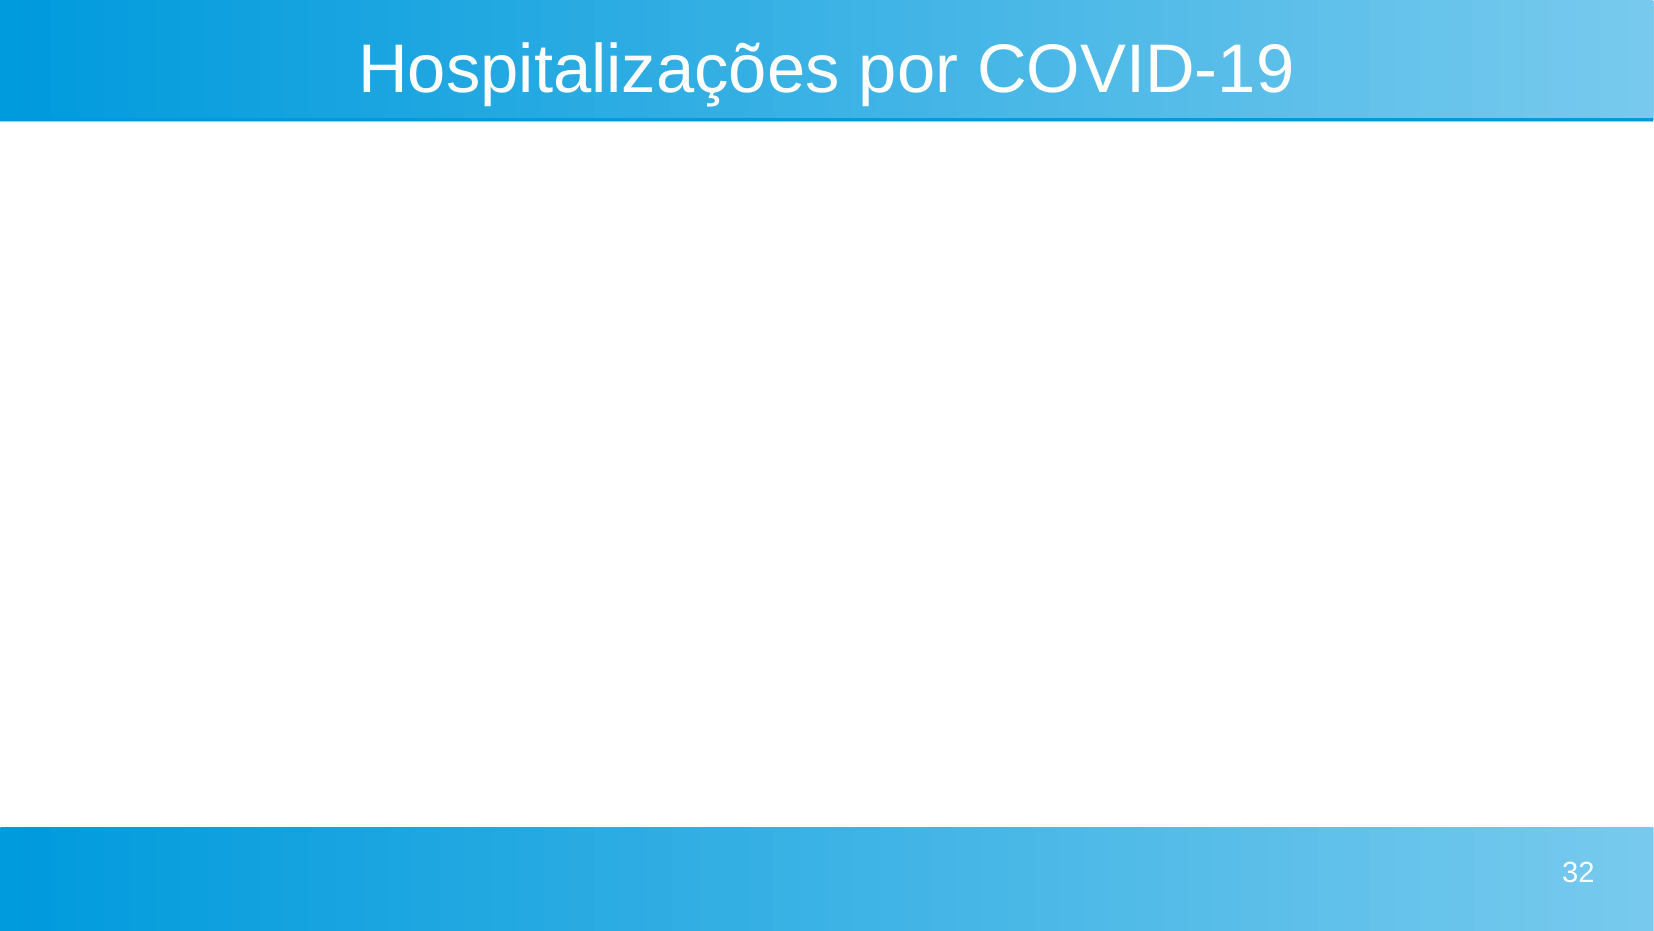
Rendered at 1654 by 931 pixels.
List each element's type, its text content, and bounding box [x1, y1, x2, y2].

title Hospitalizações por COVID-19 [59, 29, 1595, 108]
